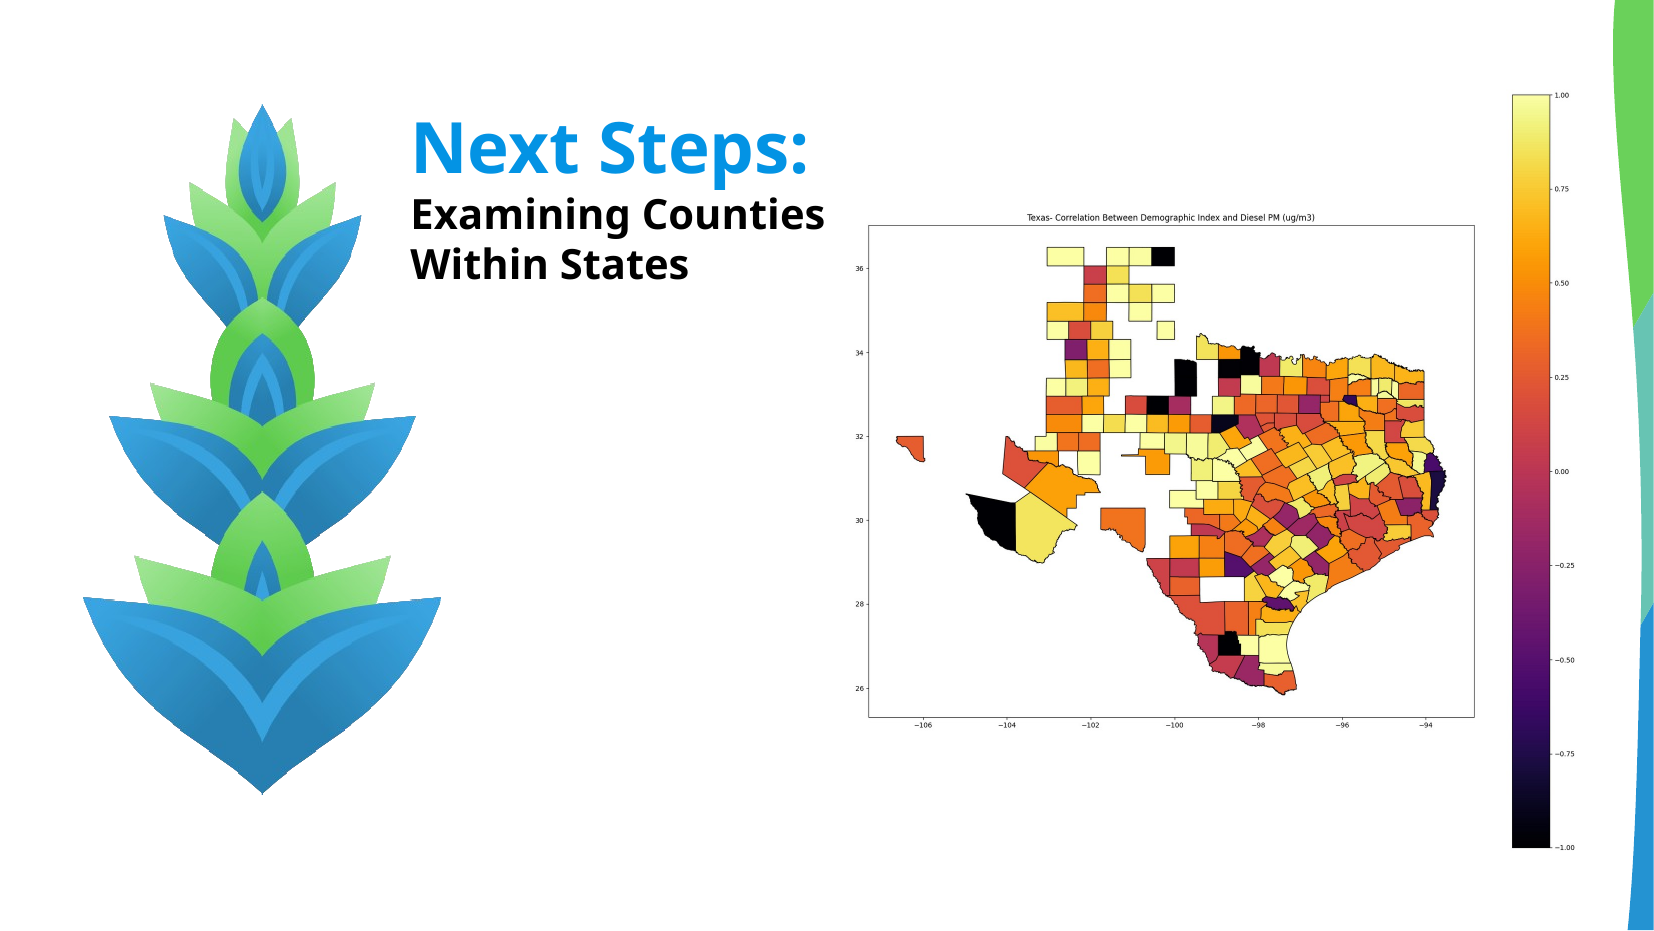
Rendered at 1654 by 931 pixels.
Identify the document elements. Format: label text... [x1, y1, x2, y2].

picture [825, 56, 1613, 884]
picture [83, 104, 441, 796]
text_box Next Steps: Examining Counties Within States [395, 95, 825, 296]
